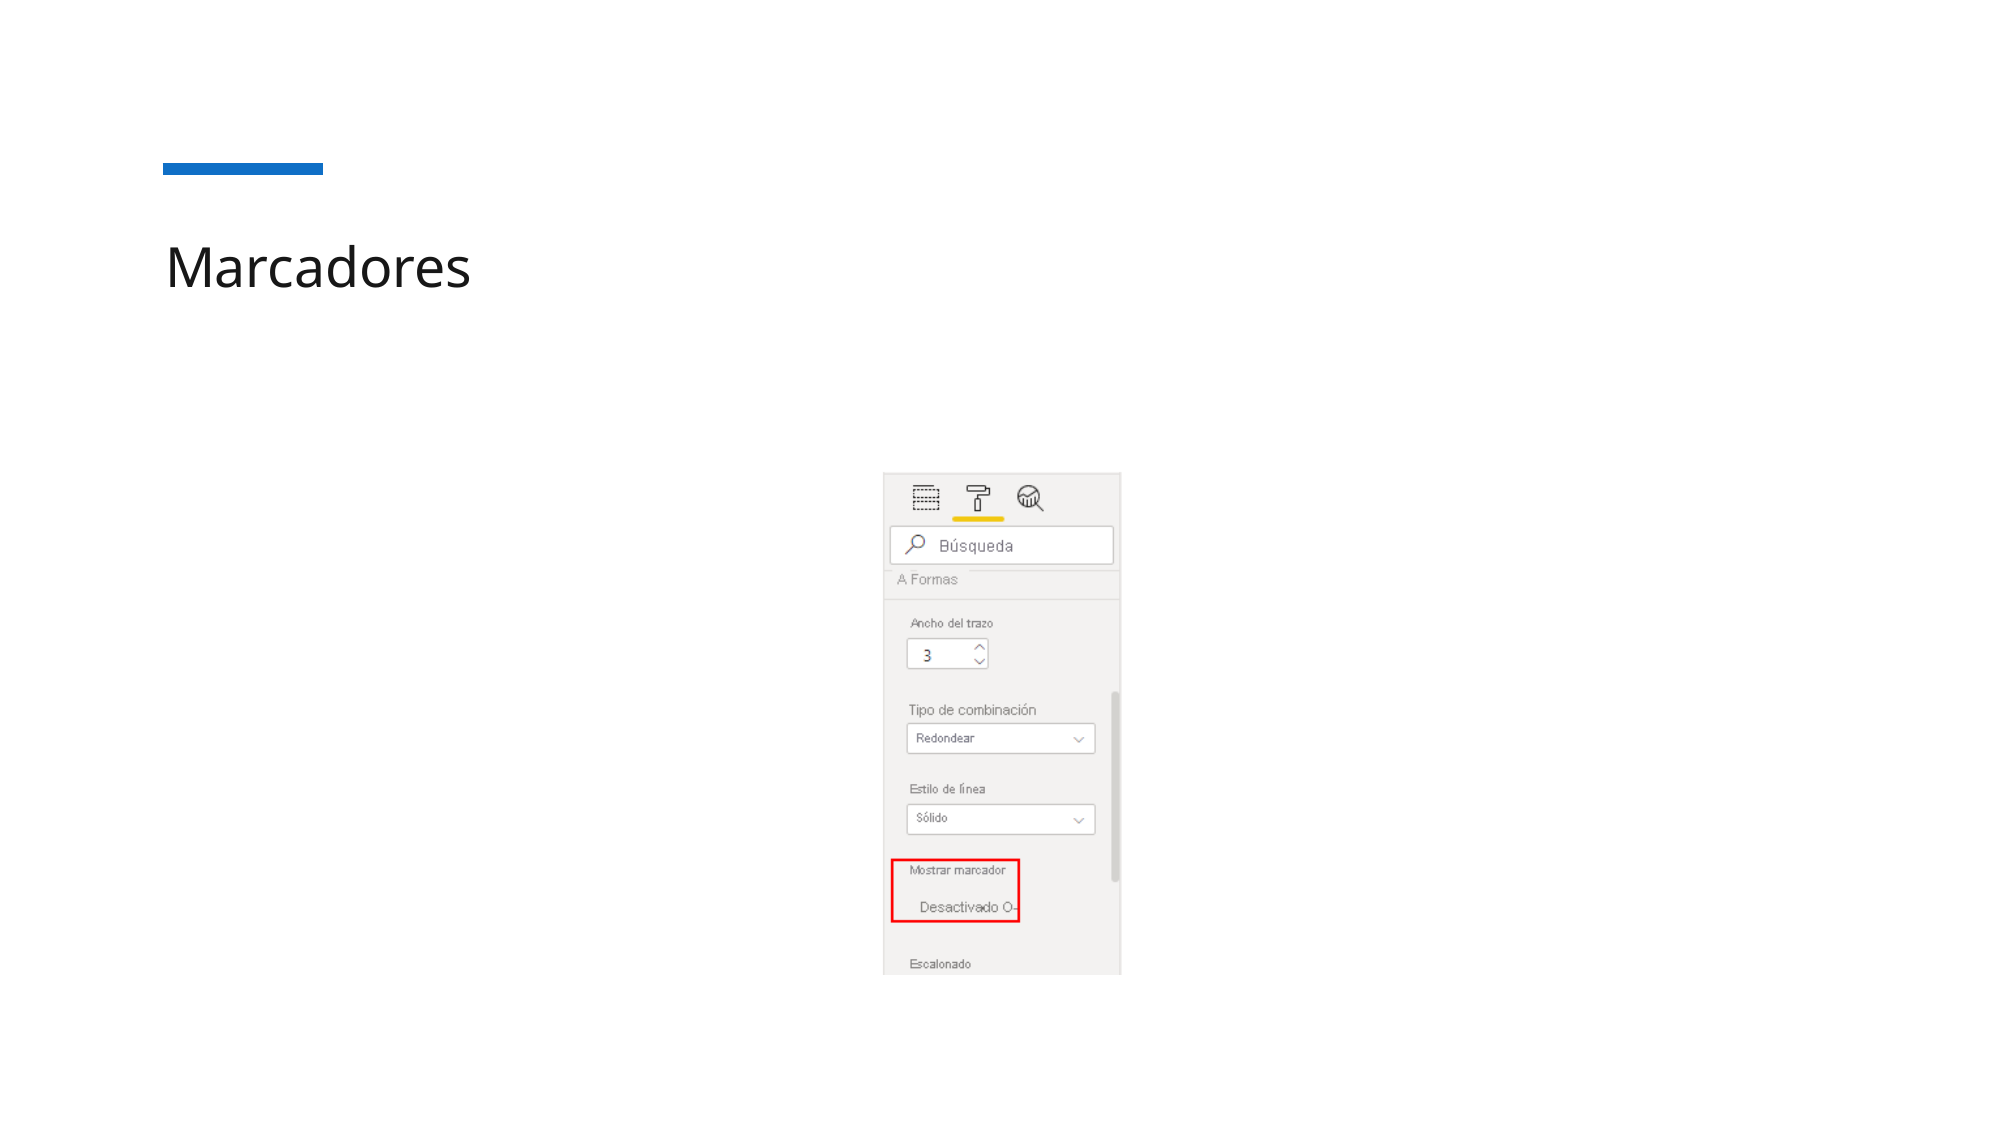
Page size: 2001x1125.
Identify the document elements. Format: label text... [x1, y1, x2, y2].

title Marcadores [150, 224, 1851, 441]
picture [878, 467, 1122, 975]
